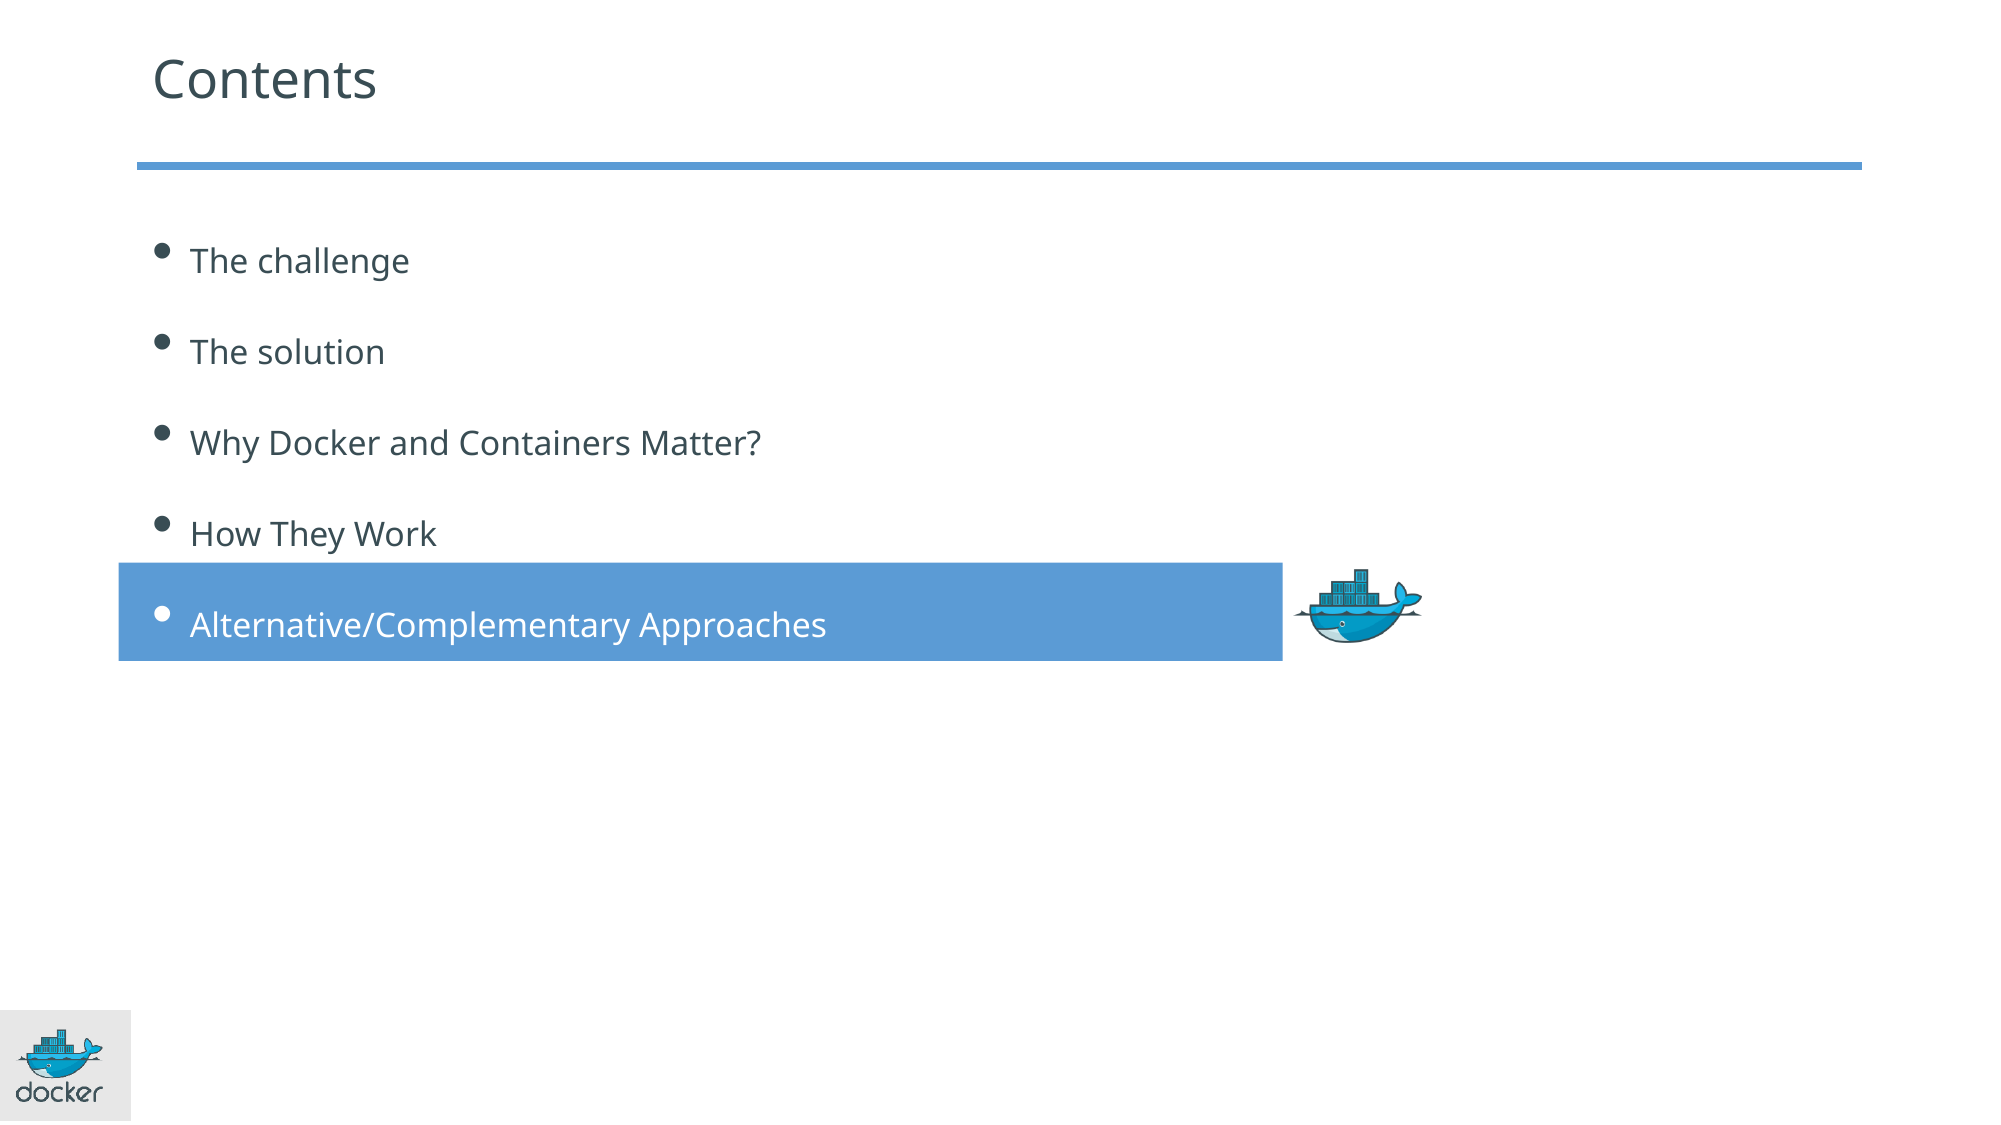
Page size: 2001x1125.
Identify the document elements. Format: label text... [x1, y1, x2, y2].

picture [0, 1010, 131, 1121]
text_box [118, 562, 137, 661]
list The challenge The solution Why Docker and Containers Matter? How They Work Alternative/Complementary Approaches [137, 207, 1863, 1014]
picture [1293, 569, 1422, 643]
title Contents [137, 22, 1863, 133]
